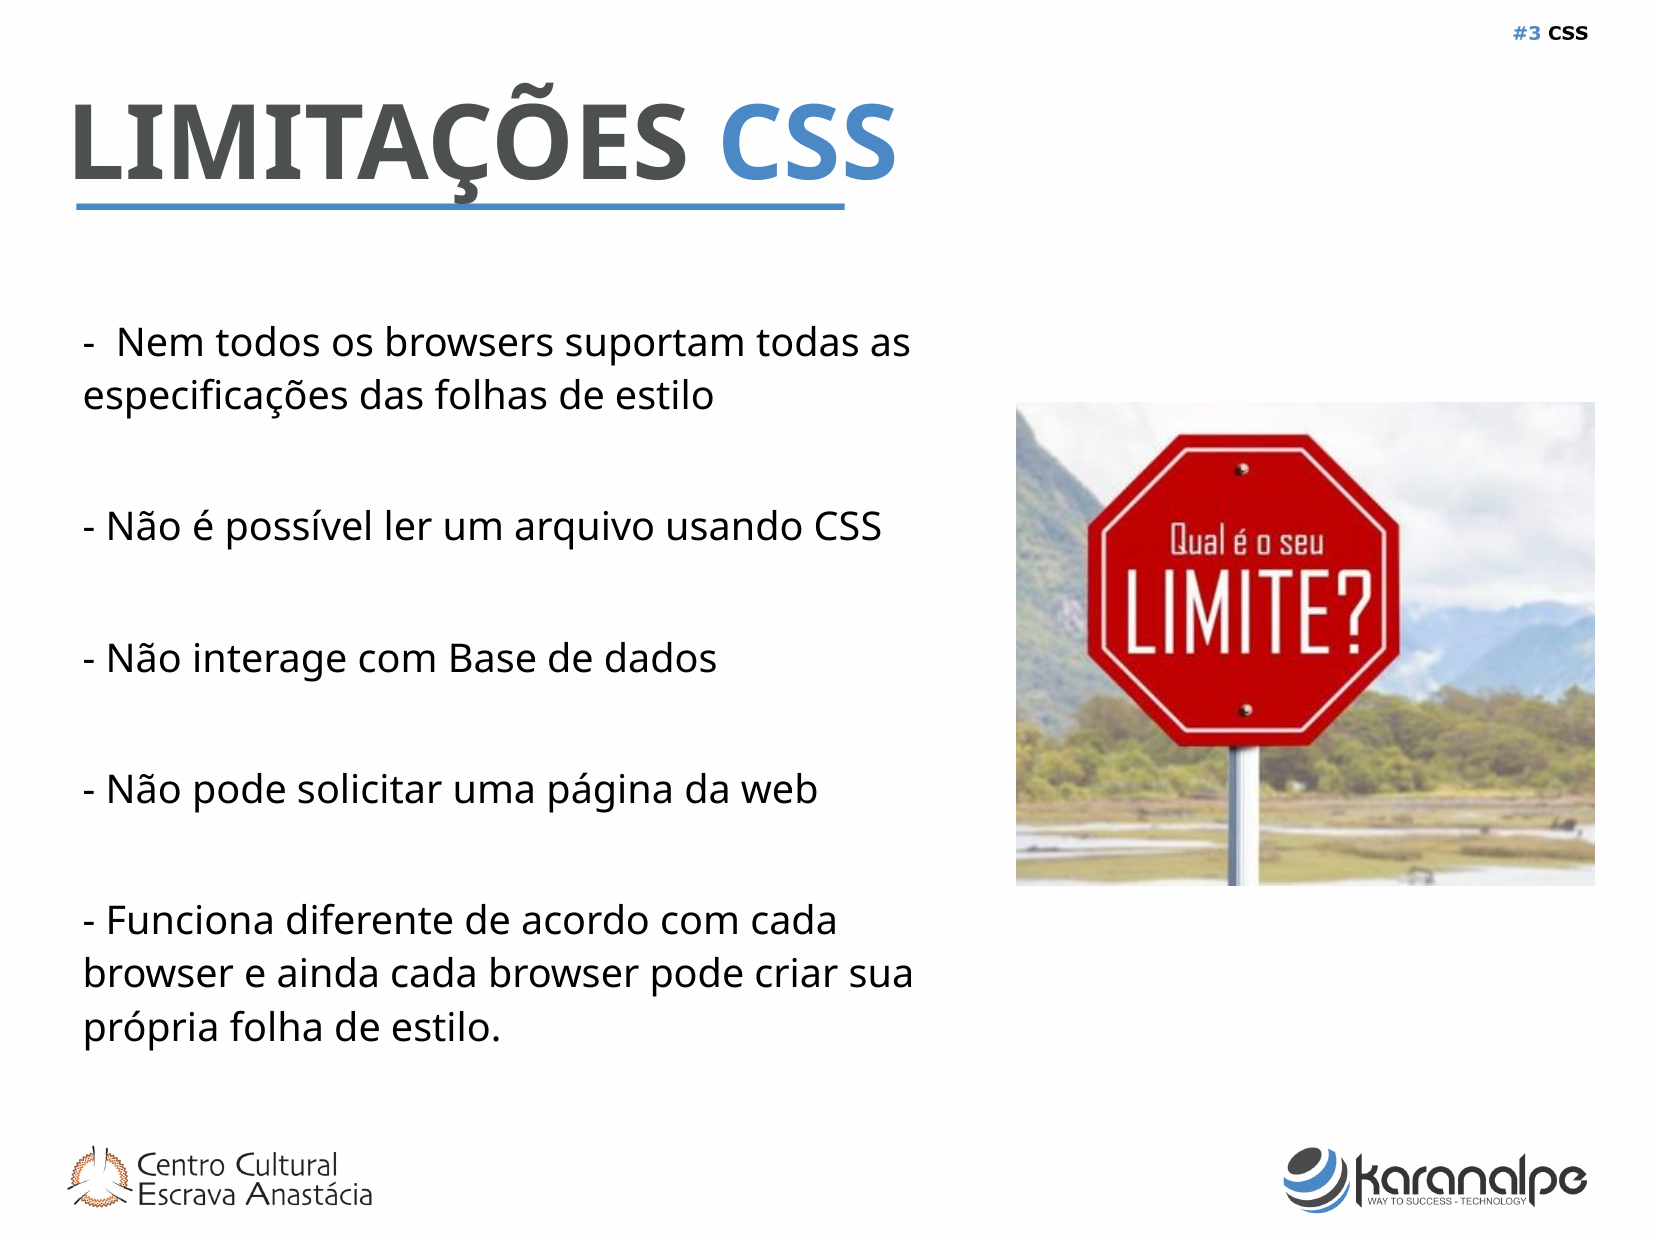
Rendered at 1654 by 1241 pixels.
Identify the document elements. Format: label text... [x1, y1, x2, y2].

list - Nem todos os browsers suportam todas as especificações das folhas de estilo - Não é possível ler um arquivo usando CSS - Não interage com Base de dados - Não pode solicitar uma página da web - Funciona diferente de acordo com cada browser e ainda cada browser pode criar sua própria folha de estilo. [82, 313, 969, 1063]
picture [0, 0, 1654, 1241]
title LIMITAÇÕES CSS [66, 35, 1555, 243]
